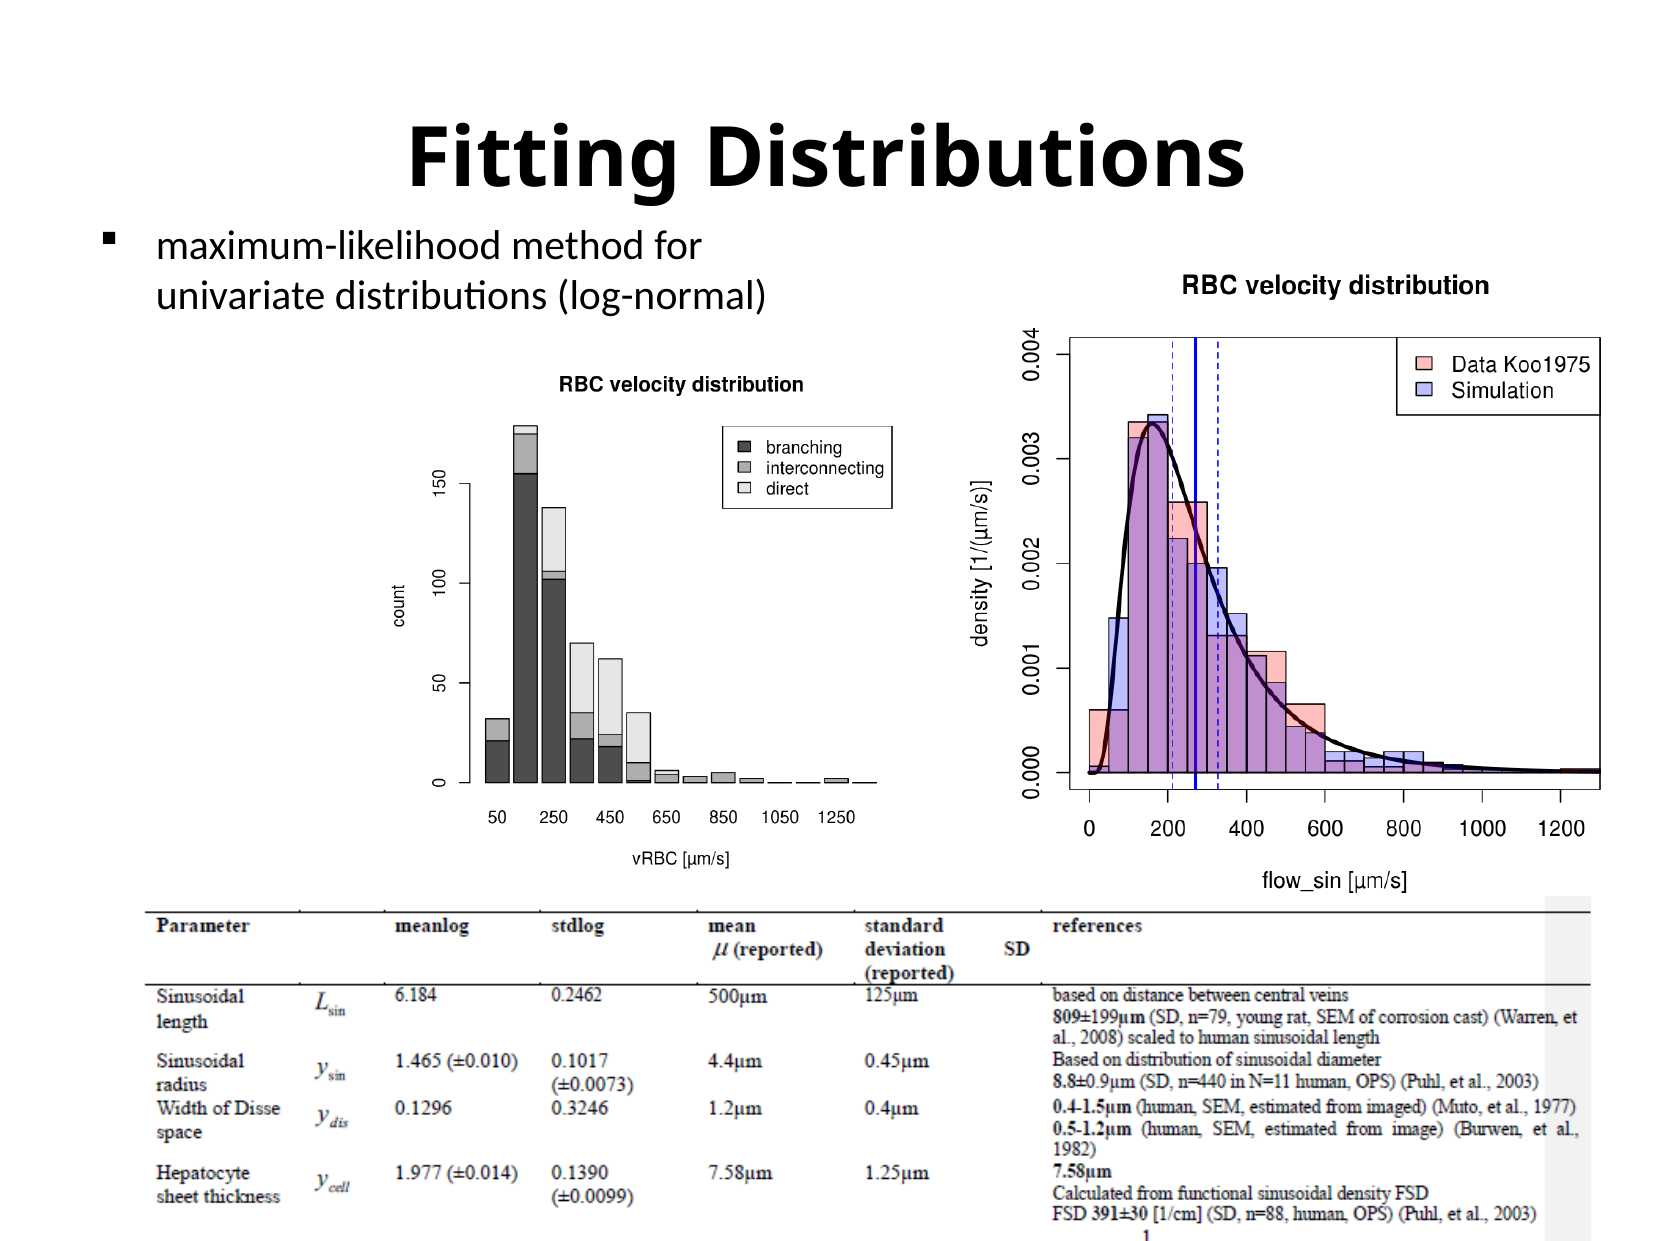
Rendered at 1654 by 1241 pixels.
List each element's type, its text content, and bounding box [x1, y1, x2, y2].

picture [385, 341, 935, 891]
picture [117, 231, 1654, 1241]
list maximum-likelihood method for univariate distributions (log-normal) [84, 210, 857, 1029]
title Fitting Distributions [82, 49, 1571, 257]
